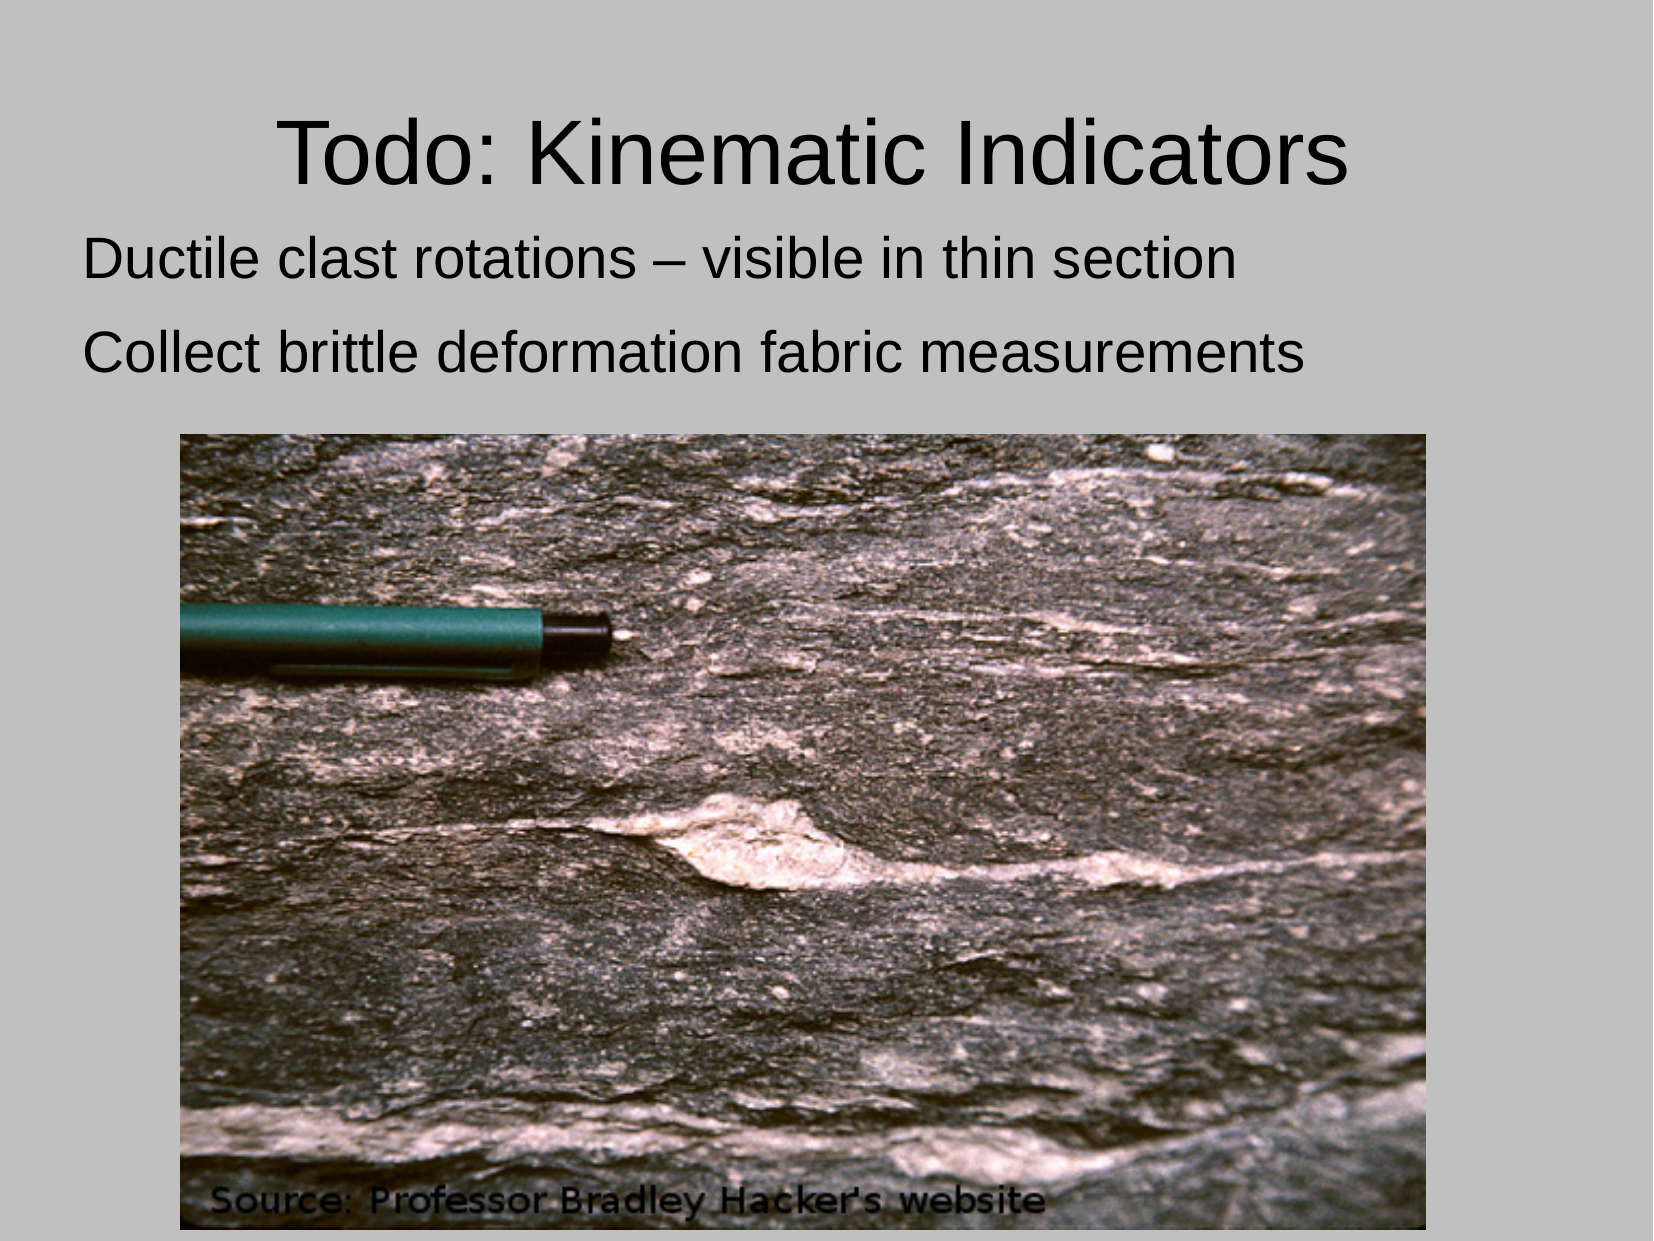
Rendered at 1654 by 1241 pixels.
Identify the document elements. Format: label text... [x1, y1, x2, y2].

title Todo: Kinematic Indicators [82, 49, 1571, 257]
picture [180, 434, 1426, 1231]
list Ductile clast rotations – visible in thin section Collect brittle deformation fabric measurements [82, 225, 1538, 946]
